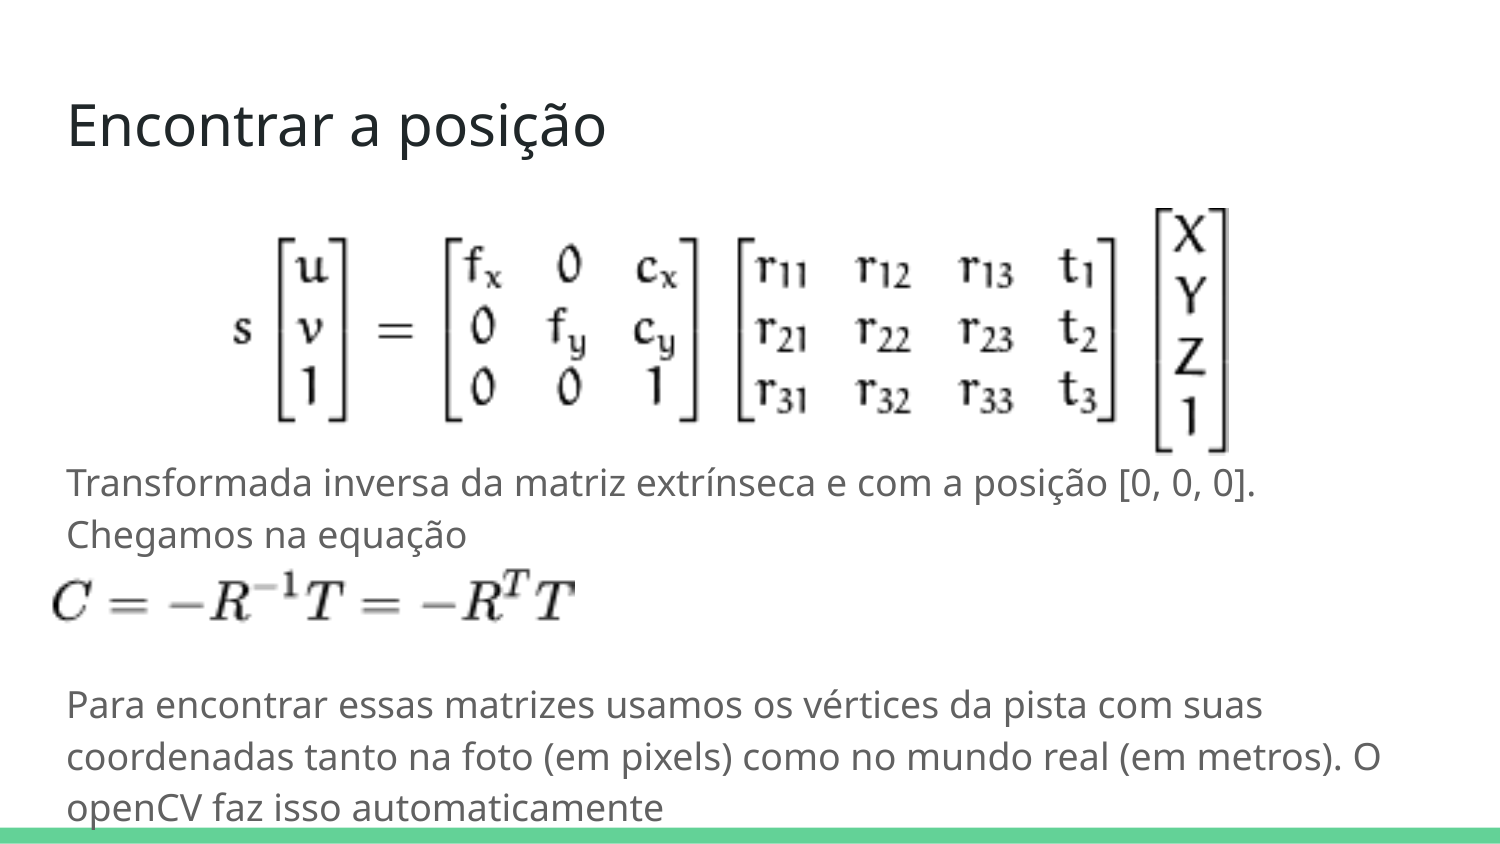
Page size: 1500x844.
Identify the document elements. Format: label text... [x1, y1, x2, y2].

list Transformada inversa da matriz extrínseca e com a posição [0, 0, 0]. Chegamos na equação Para encontrar essas matrizes usamos os vértices da pista com suas coordenadas tanto na foto (em pixels) como no mundo real (em metros). O openCV faz isso automaticamente [51, 189, 1449, 750]
picture [51, 564, 575, 633]
picture [232, 208, 1229, 456]
title Encontrar a posição [51, 72, 1449, 167]
